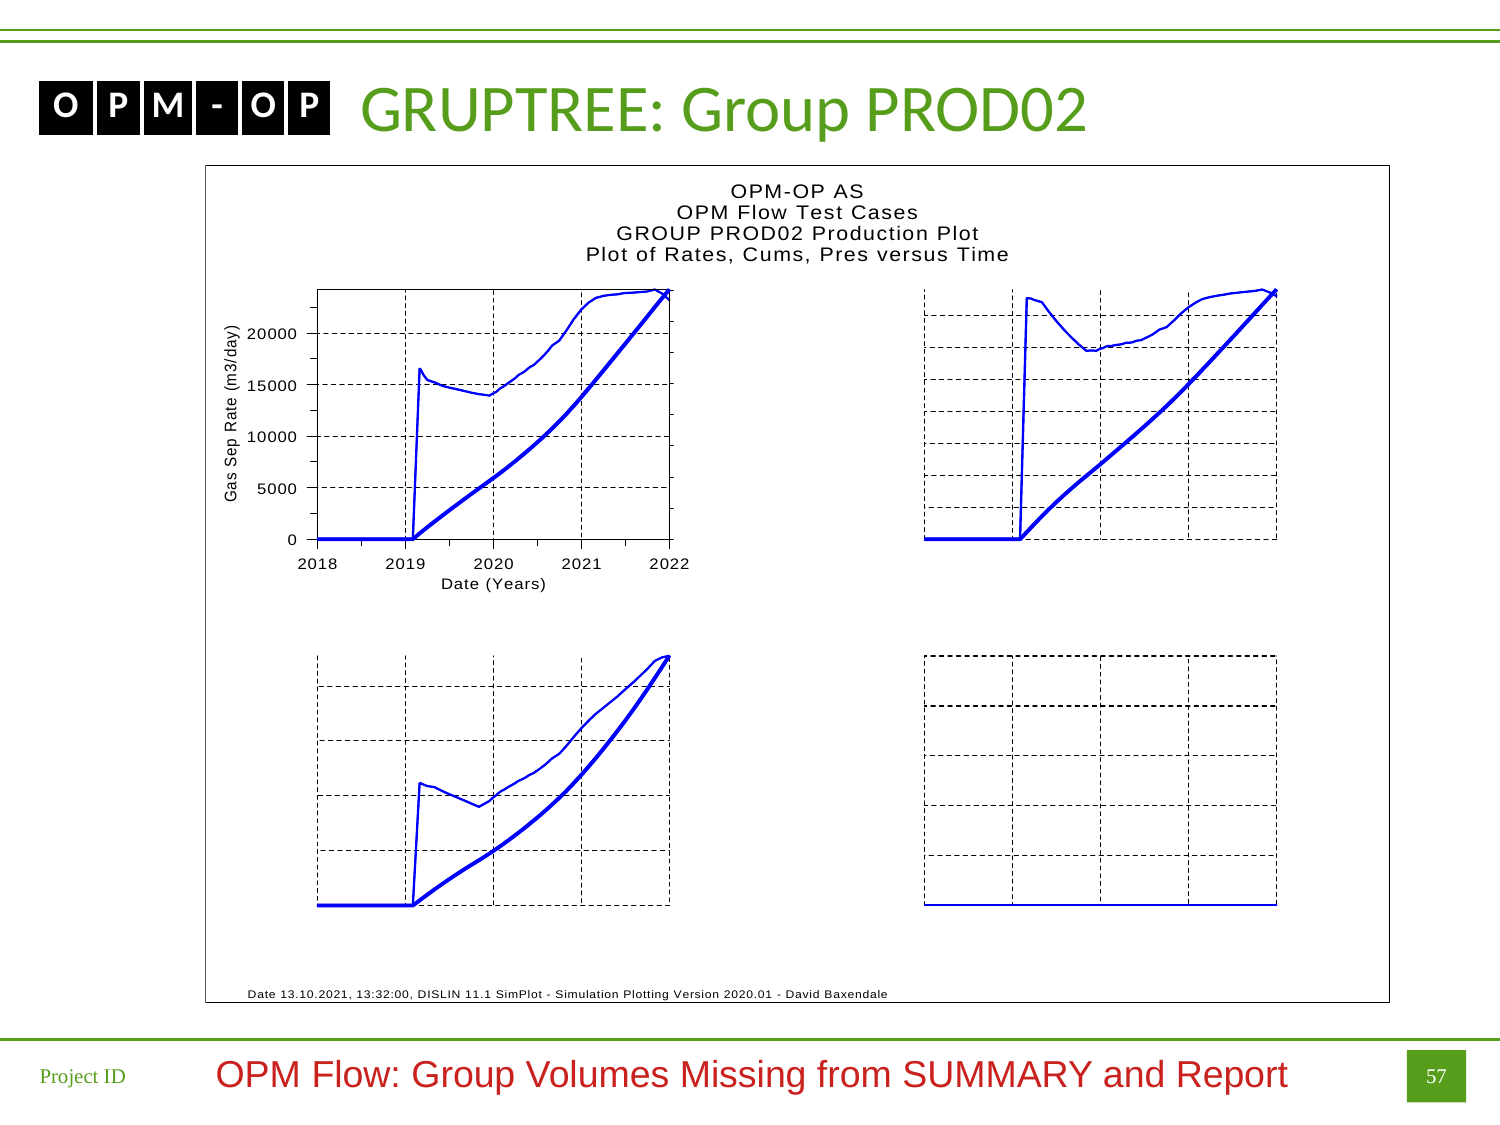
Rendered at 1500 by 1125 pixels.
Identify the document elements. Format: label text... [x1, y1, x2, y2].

text_box OPM Flow: Group Volumes Missing from SUMMARY and Report [200, 1046, 1335, 1110]
picture [205, 165, 1391, 1004]
title GRUPTREE: Group PROD02 [360, 77, 1425, 153]
